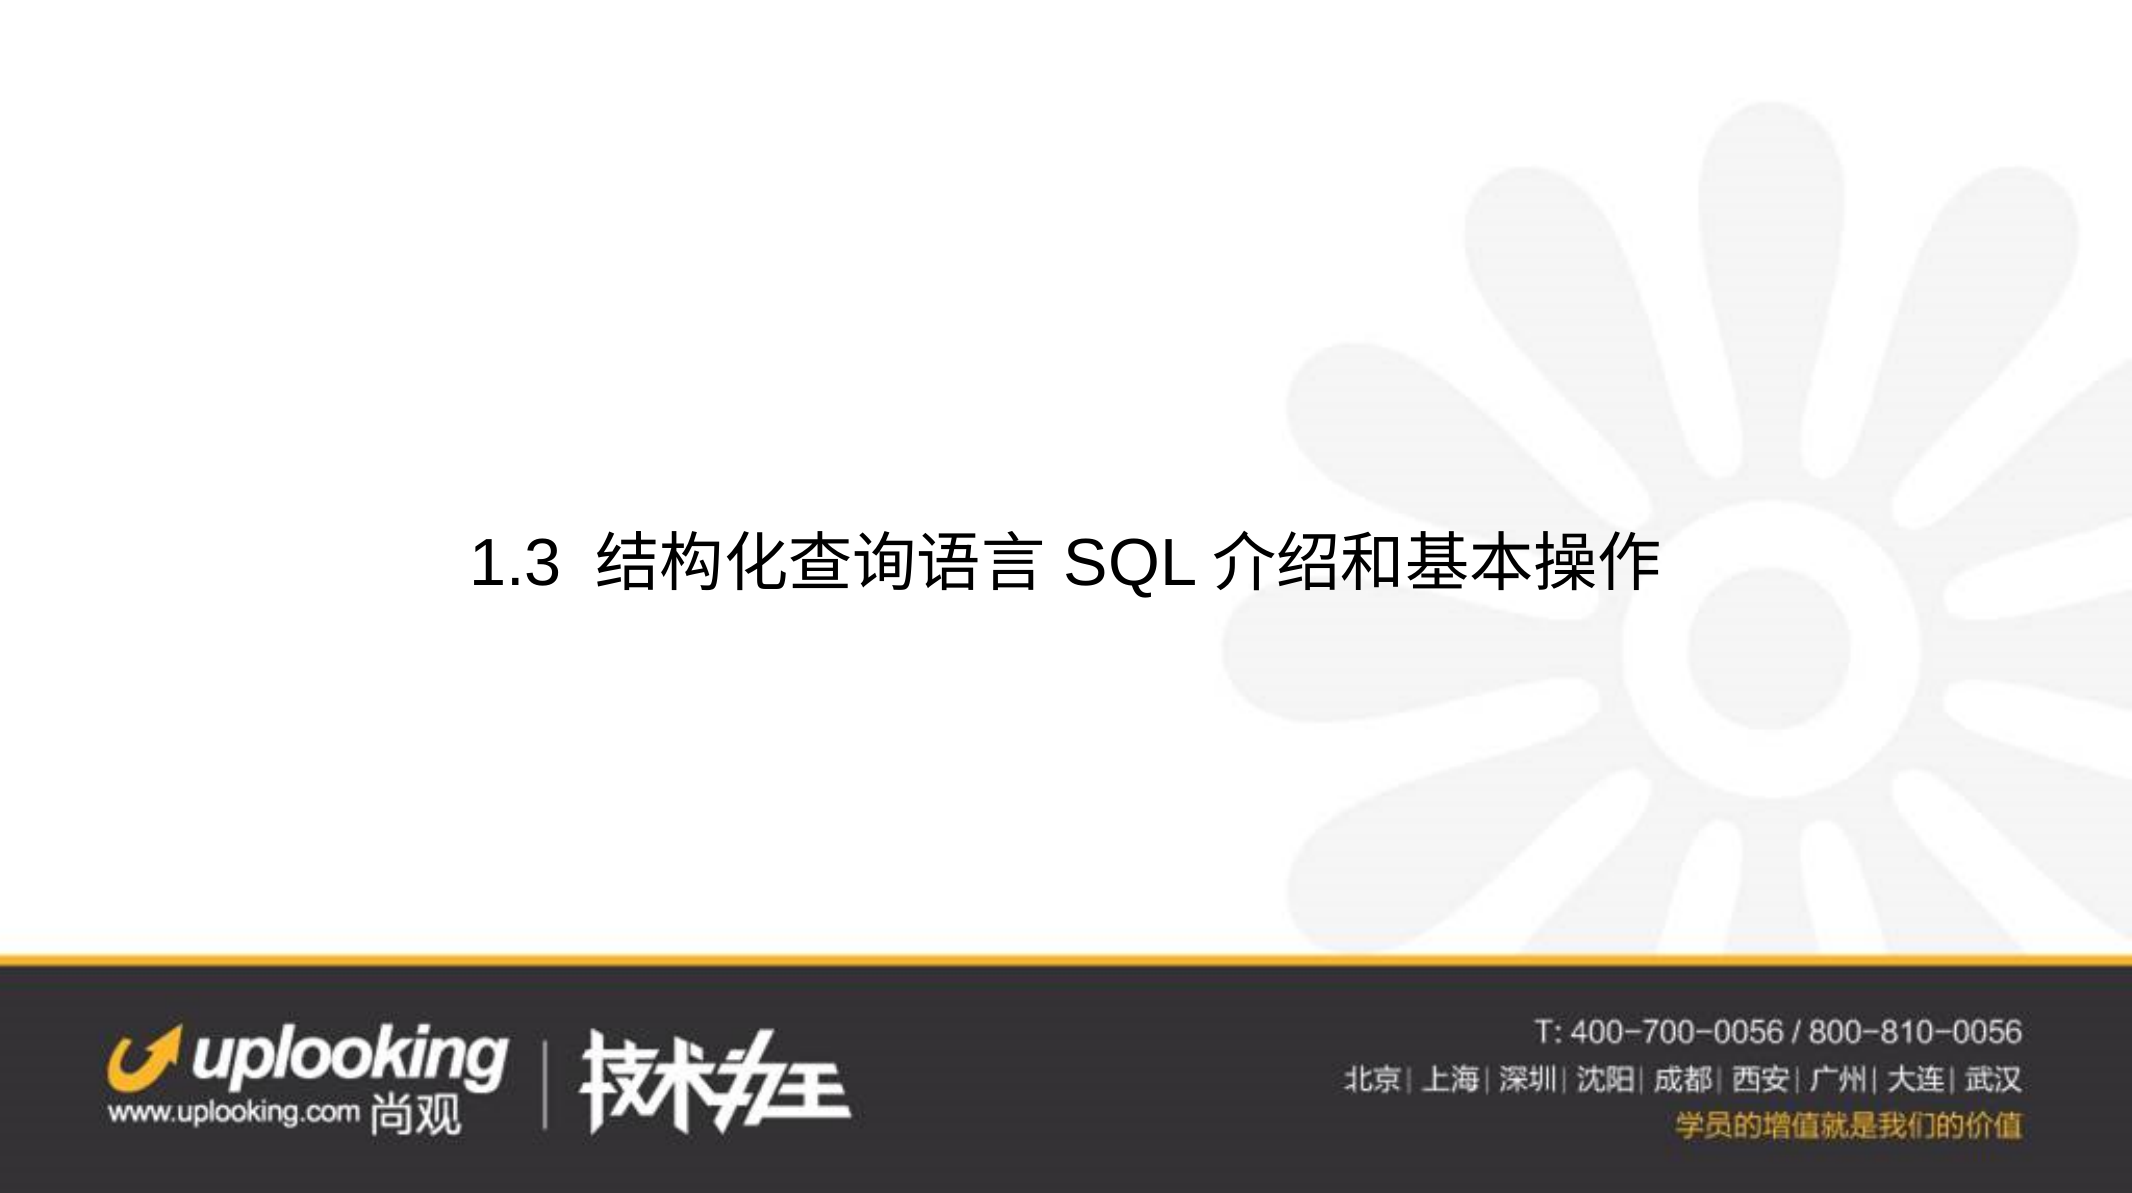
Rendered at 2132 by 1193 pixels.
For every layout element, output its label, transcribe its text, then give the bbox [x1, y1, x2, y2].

picture [0, 0, 2132, 1193]
subtitle 1.3 结构化查询语言SQL介绍和基本操作 [106, 47, 2026, 1067]
